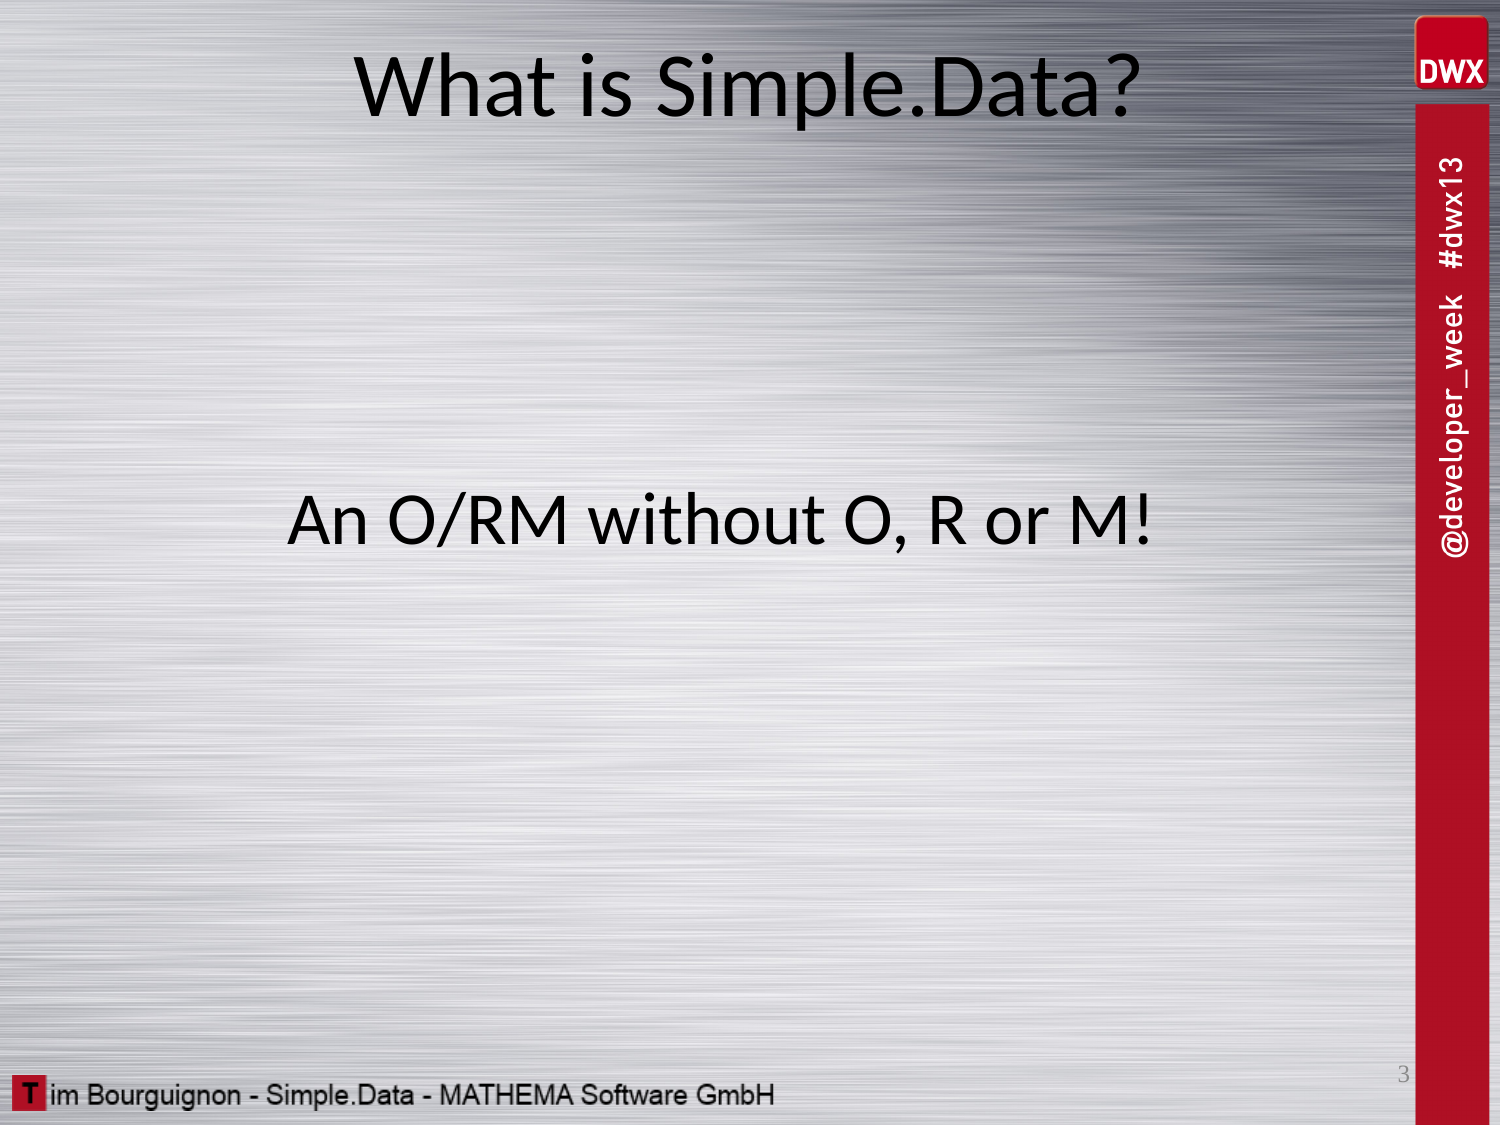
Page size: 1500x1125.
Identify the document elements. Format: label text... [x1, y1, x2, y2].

title What is Simple.Data? [75, 0, 1426, 174]
list An O/RM without O, R or M! [47, 285, 1398, 1028]
picture [0, 0, 1500, 1125]
